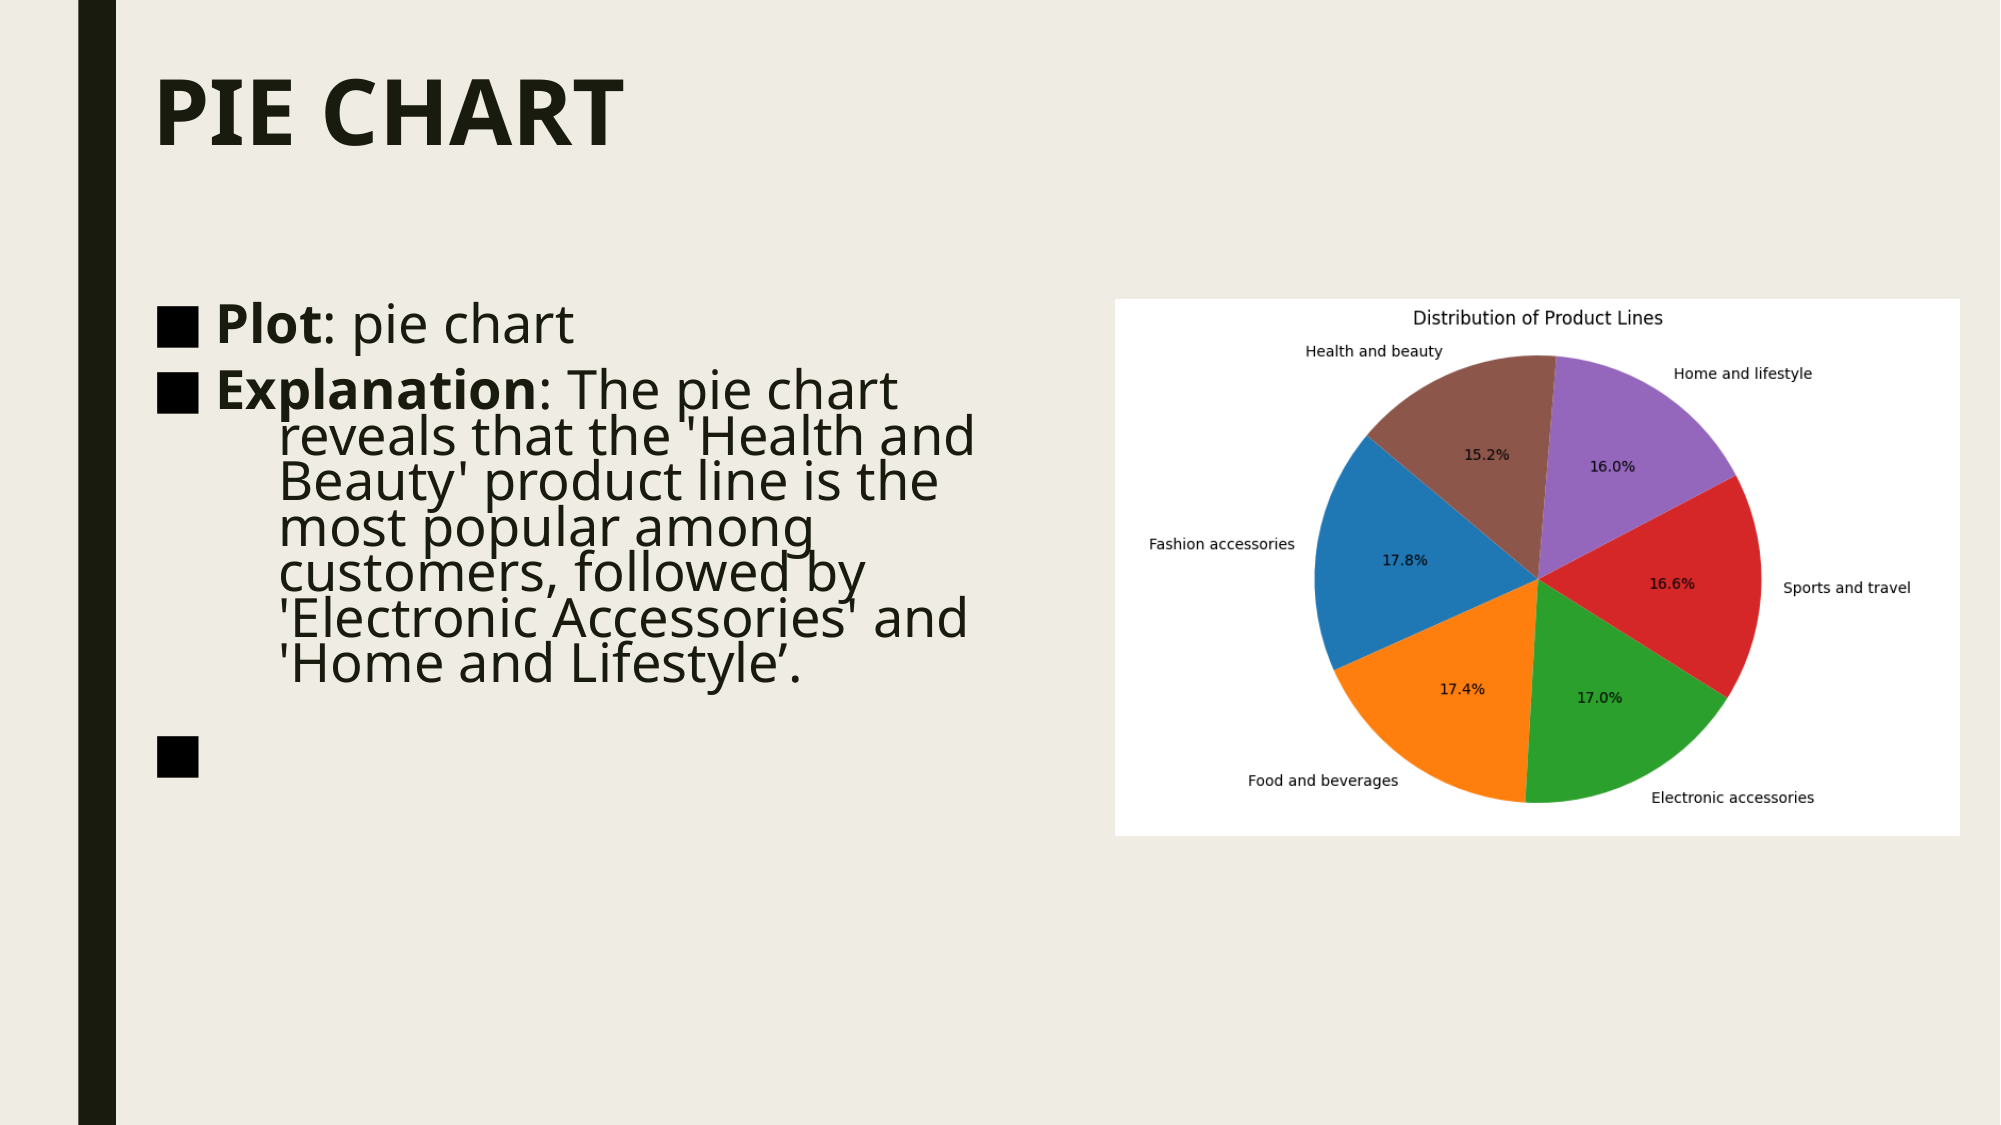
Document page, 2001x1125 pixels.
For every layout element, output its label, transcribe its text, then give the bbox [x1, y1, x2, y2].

picture [1115, 299, 1960, 836]
list Plot: pie chart Explanation: The pie chart reveals that the 'Health and Beauty' product line is the most popular among customers, followed by 'Electronic Accessories' and 'Home and Lifestyle’. [137, 299, 1070, 1014]
title PIE CHART [137, 59, 1863, 278]
